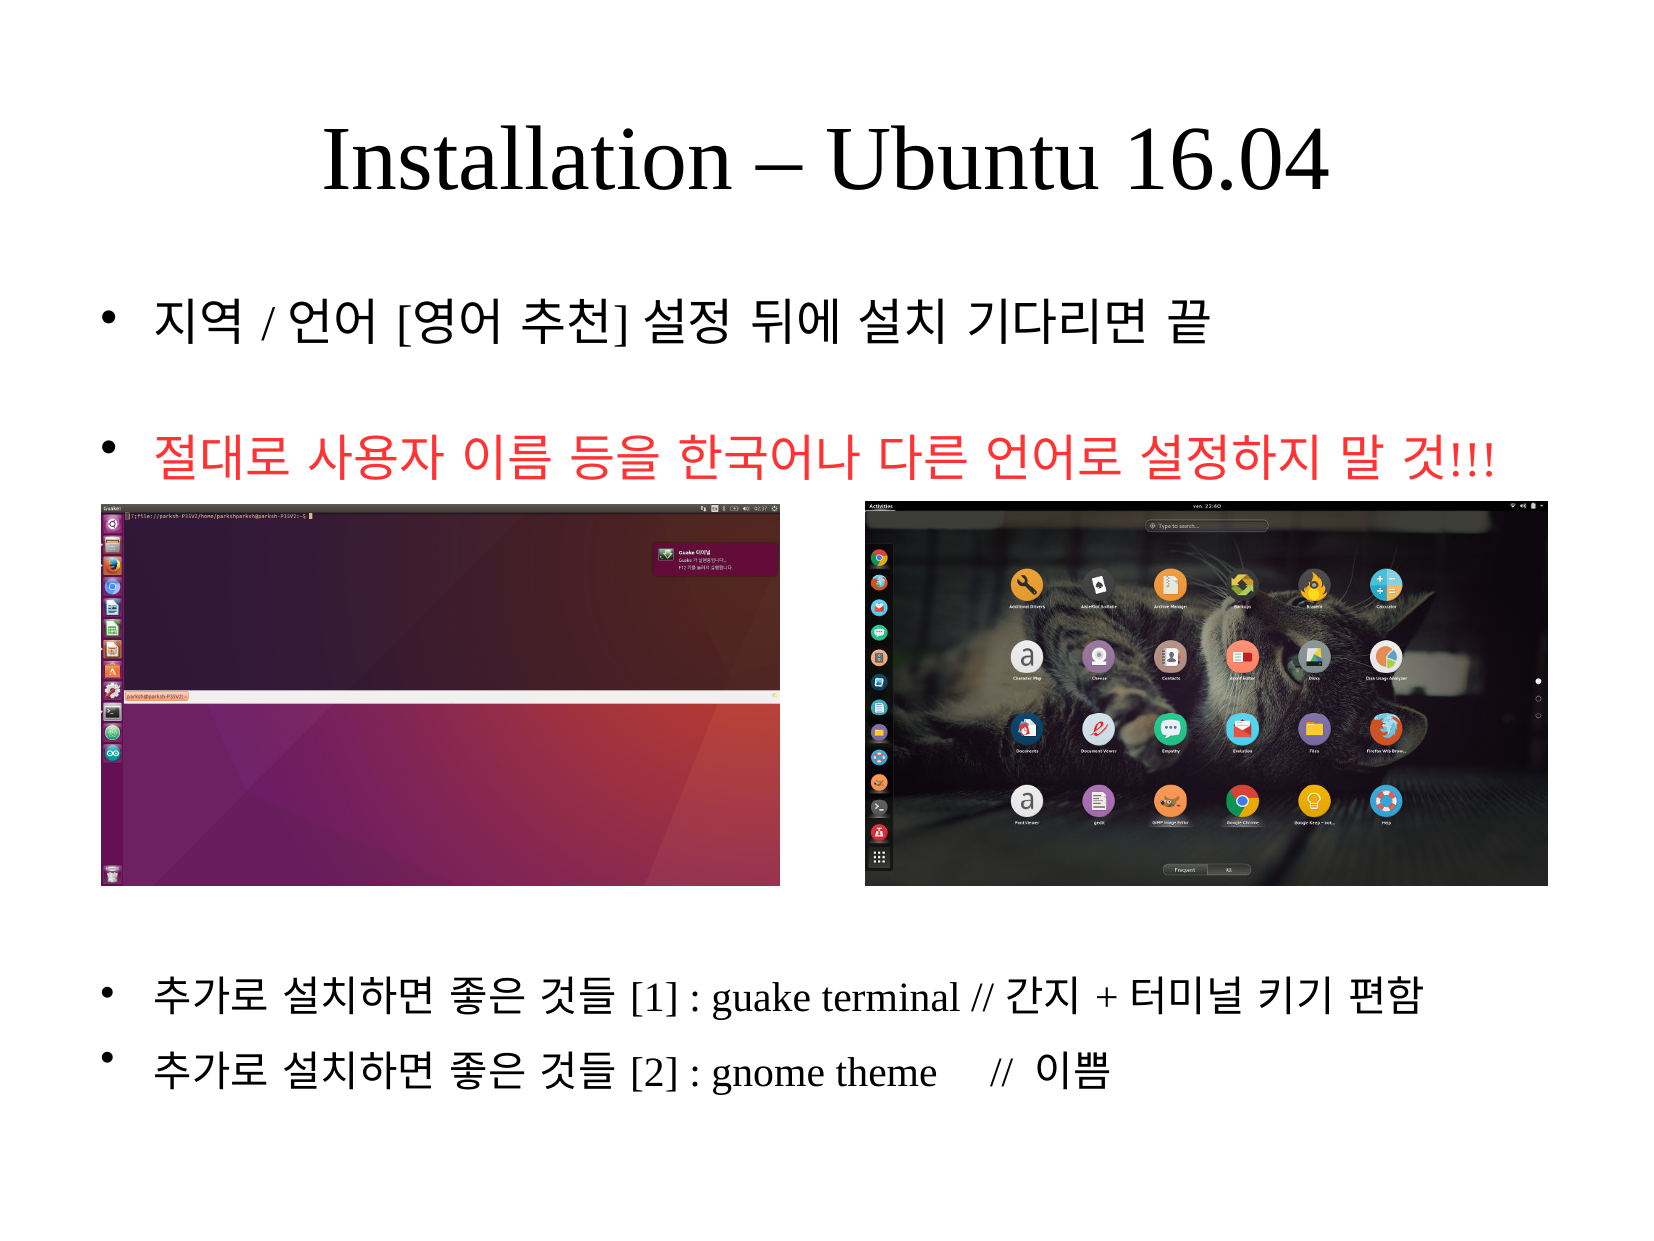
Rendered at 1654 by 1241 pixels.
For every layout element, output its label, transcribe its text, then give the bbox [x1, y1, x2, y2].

picture [101, 504, 780, 886]
text_box Installation – Ubuntu 16.04 [82, 49, 1571, 257]
picture [865, 501, 1548, 886]
text_box 지역 / 언어 [영어 추천] 설정 뒤에 설치 기다리면 끝 절대로 사용자 이름 등을 한국어나 다른 언어로 설정하지 말 것!!! 추가로 설치하면 좋은 것들 [1] : guake terminal // 간지 + 터미널 키기 편함 추가로 설치하면 좋은 것들 [2] : gnome theme // 이쁨 [82, 290, 1571, 1010]
